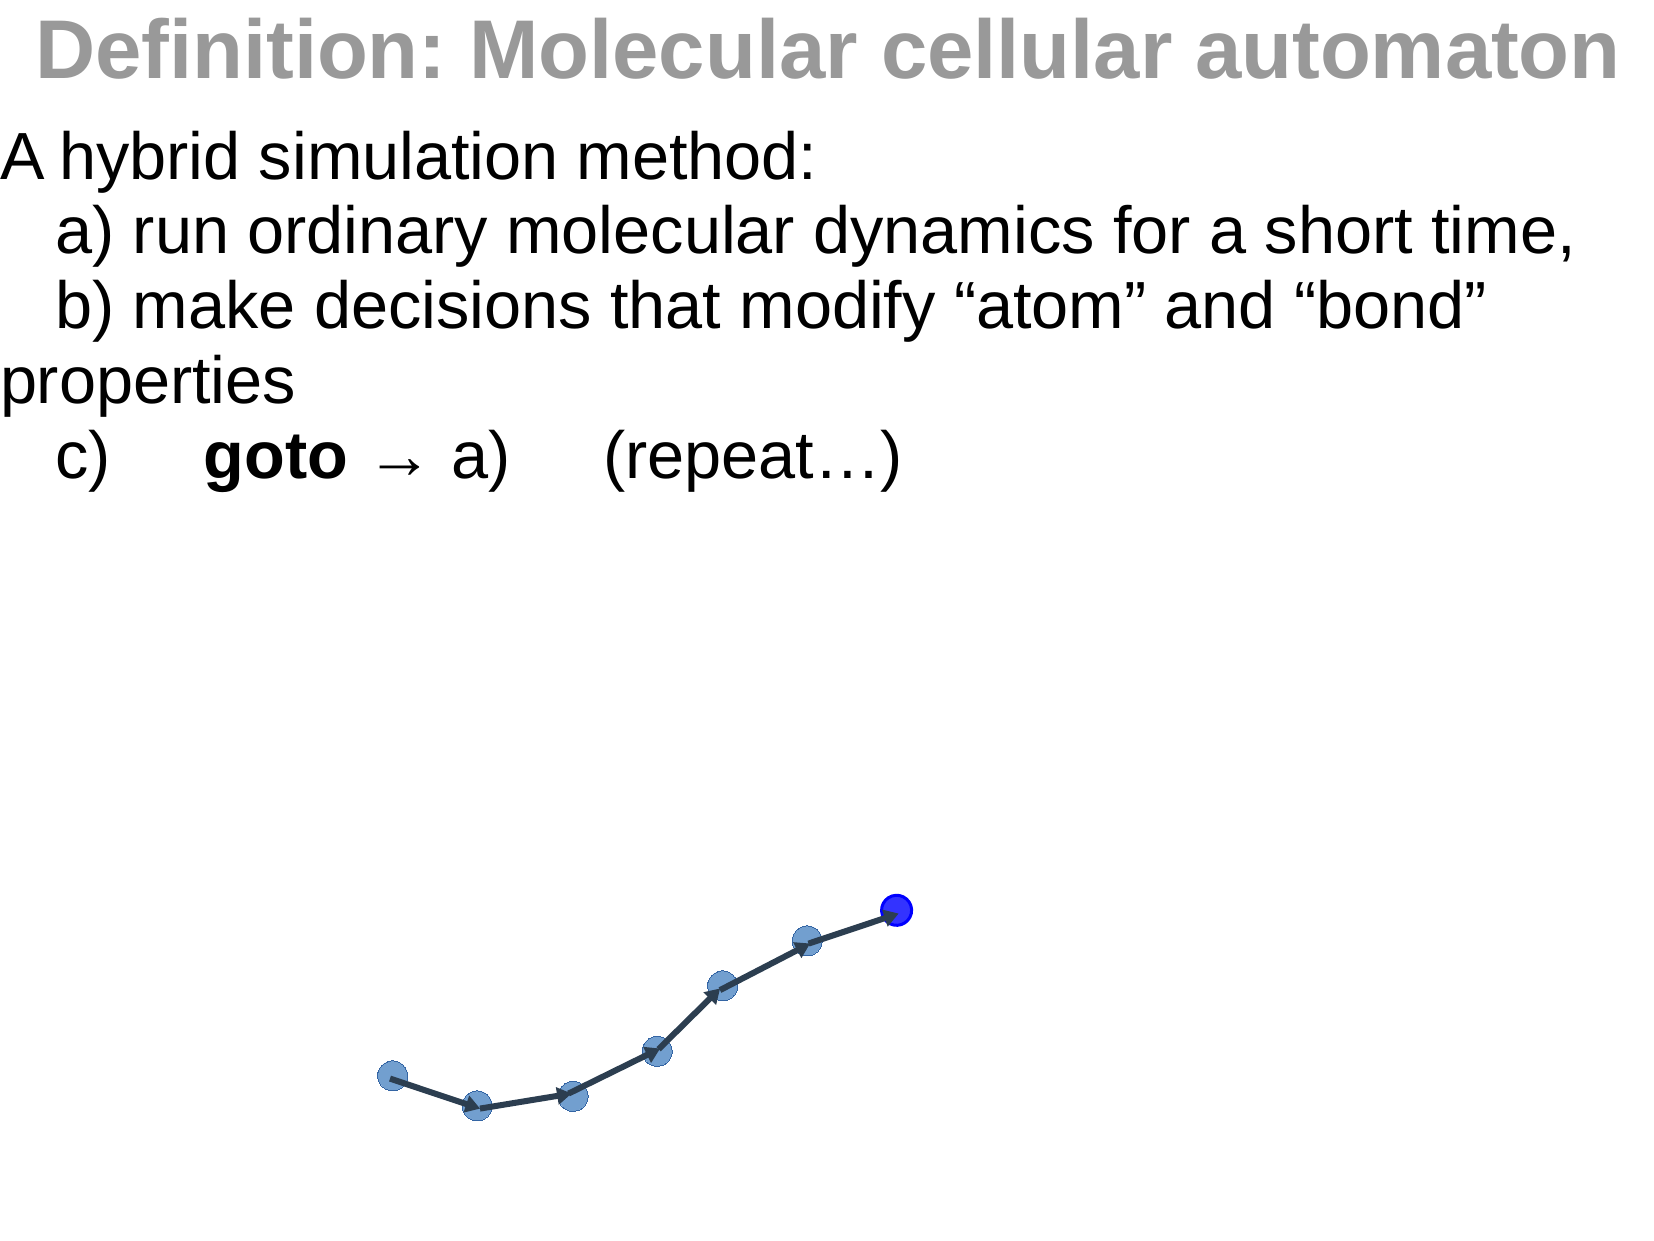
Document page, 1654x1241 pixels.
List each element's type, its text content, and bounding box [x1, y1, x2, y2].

title Definition: Molecular cellular automaton [0, 0, 1654, 85]
text_box [645, 1043, 673, 1067]
text_box [463, 1090, 492, 1106]
text_box [642, 1036, 665, 1053]
text_box [560, 1089, 589, 1112]
text_box [804, 943, 822, 956]
text_box [881, 895, 912, 926]
text_box [707, 970, 736, 991]
text_box [792, 925, 821, 948]
text_box [464, 1109, 492, 1121]
text_box A hybrid simulation method: a) run ordinary molecular dynamics for a short time, b) make decisions that modify “atom” and “bond” properties c) goto → a) (repeat…) [0, 85, 1654, 526]
text_box [377, 1060, 408, 1091]
text_box [560, 1081, 581, 1091]
text_box [718, 985, 738, 1001]
